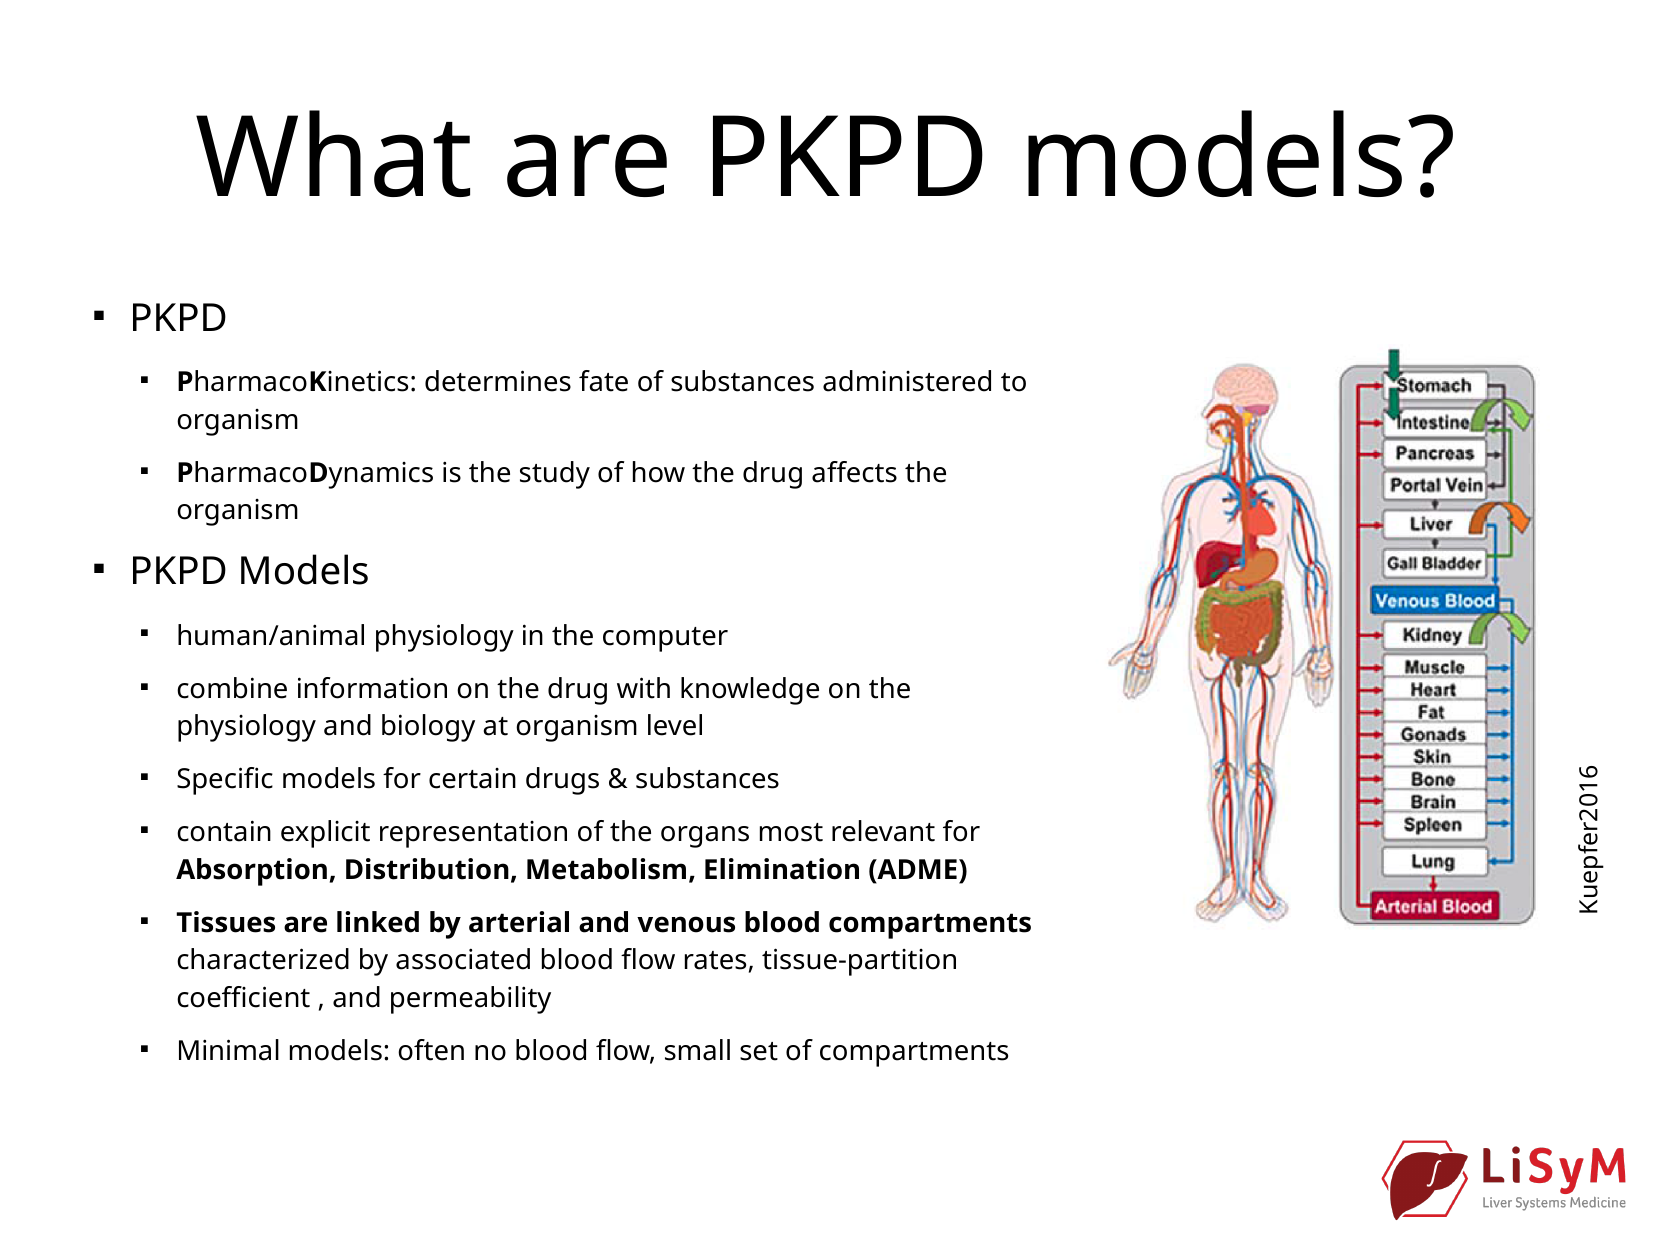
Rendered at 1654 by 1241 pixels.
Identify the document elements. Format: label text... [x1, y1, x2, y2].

list PKPD PharmacoKinetics: determines fate of substances administered to organism PharmacoDynamics is the study of how the drug affects the organism PKPD Models human/animal physiology in the computer combine information on the drug with knowledge on the physiology and biology at organism level Specific models for certain drugs & substances contain explicit representation of the organs most relevant for Absorption, Distribution, Metabolism, Elimination (ADME) Tissues are linked by arterial and venous blood compartments characterized by associated blood flow rates, tissue-partition coefficient , and permeability Minimal models: often no blood flow, small set of compartments [82, 290, 1036, 1081]
picture [1380, 1139, 1627, 1222]
text_box Kuepfer2016 [1563, 686, 1621, 931]
picture [1095, 344, 1550, 931]
title What are PKPD models? [82, 49, 1571, 257]
